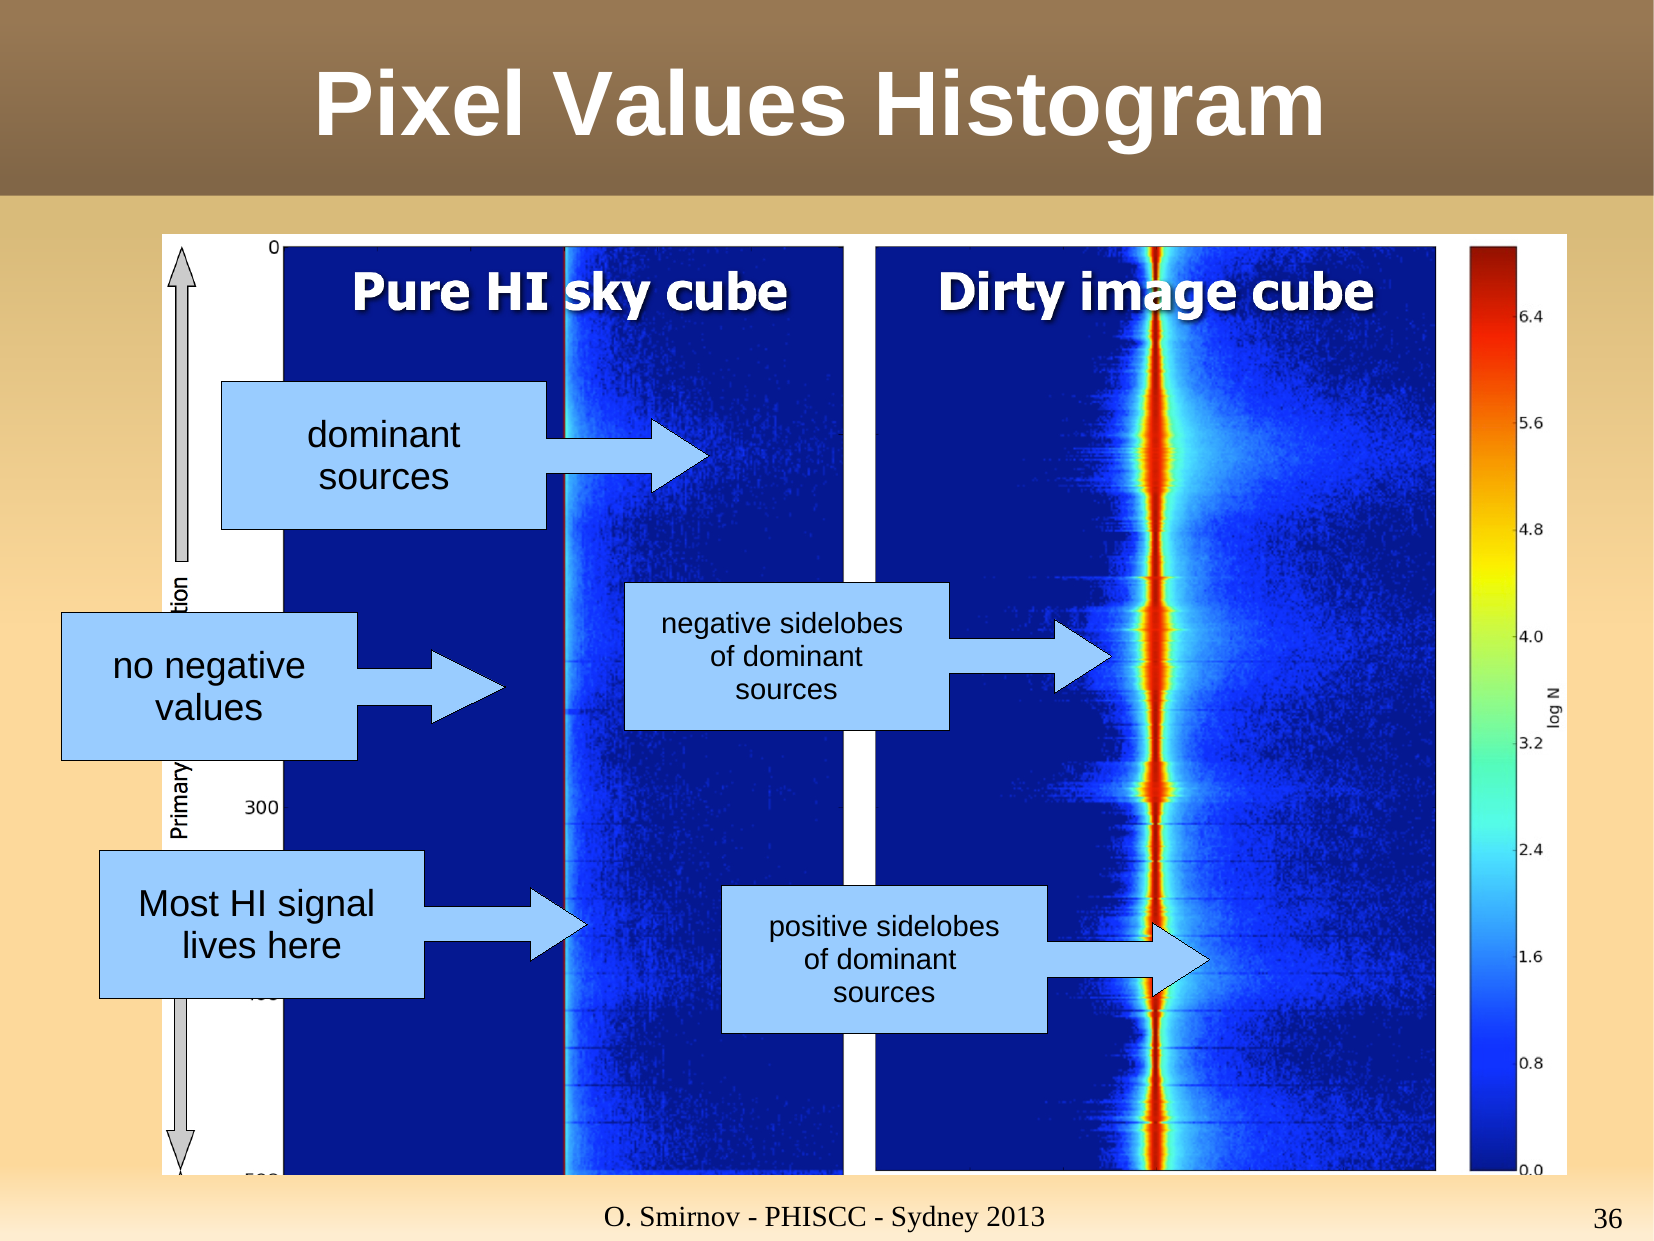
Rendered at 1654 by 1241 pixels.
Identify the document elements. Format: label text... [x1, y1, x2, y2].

title Pixel Values Histogram [76, 0, 1565, 208]
text_box no negative values [61, 612, 506, 761]
text_box Most HI signal lives here [99, 850, 588, 999]
text_box positive sidelobes of dominant sources [721, 885, 1210, 1034]
picture [0, 0, 1654, 1241]
text_box dominant sources [221, 381, 710, 530]
text_box negative sidelobes of dominant sources [624, 582, 1112, 731]
